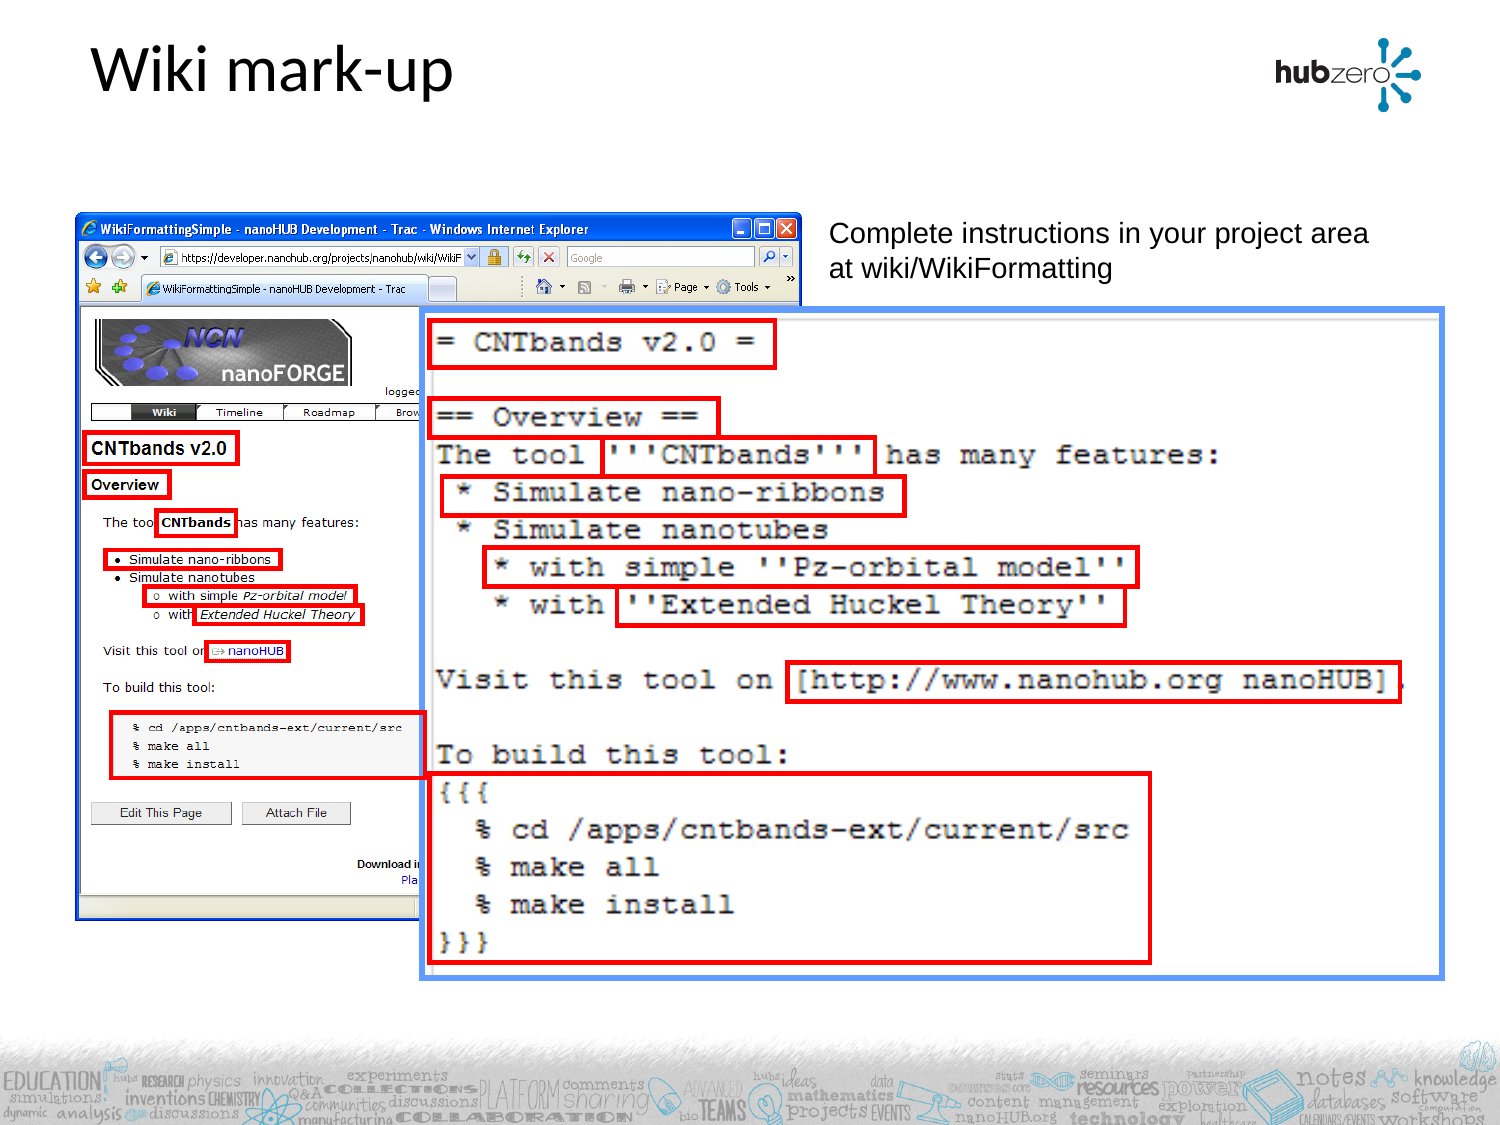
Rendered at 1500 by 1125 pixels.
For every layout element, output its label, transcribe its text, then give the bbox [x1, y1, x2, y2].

picture [75, 212, 802, 921]
picture [0, 1034, 1500, 1125]
text_box Complete instructions in your project area at wiki/WikiFormatting [814, 206, 1385, 292]
picture [432, 776, 1148, 960]
picture [113, 715, 419, 776]
text_box Wiki mark-up [75, 12, 1249, 118]
picture [425, 312, 1439, 976]
picture [1272, 35, 1424, 115]
